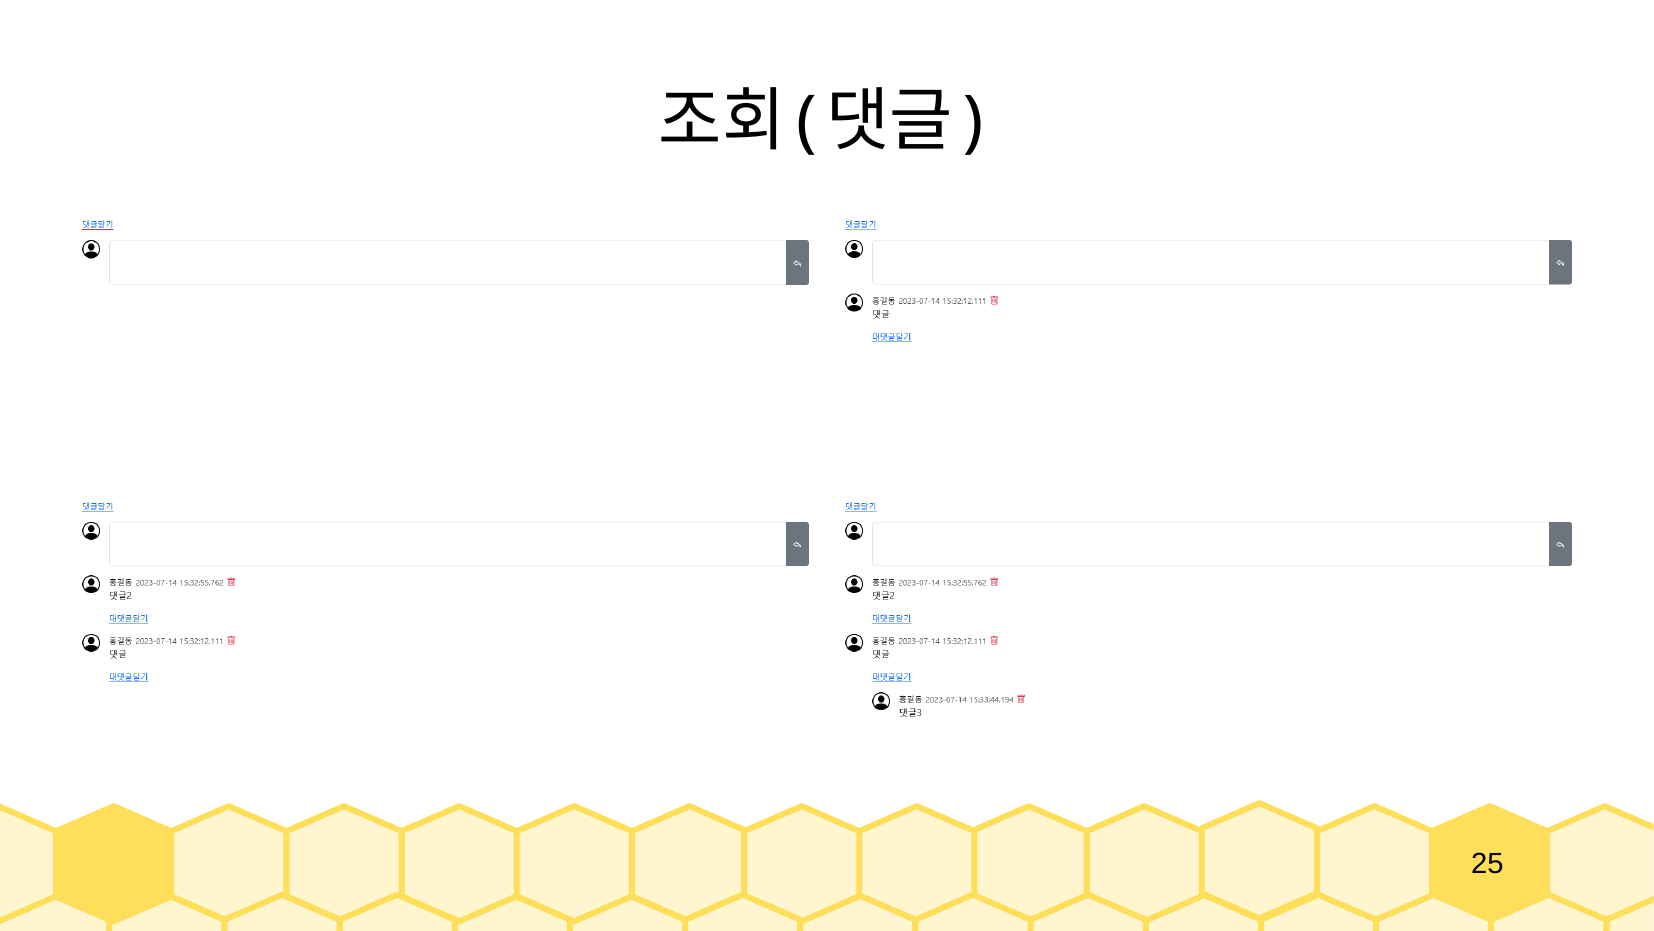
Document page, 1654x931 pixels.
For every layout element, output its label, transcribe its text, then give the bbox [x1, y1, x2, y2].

picture [82, 217, 809, 285]
picture [845, 499, 1572, 728]
title 조회(댓글) [82, 37, 1571, 193]
picture [82, 499, 809, 683]
picture [845, 217, 1572, 343]
